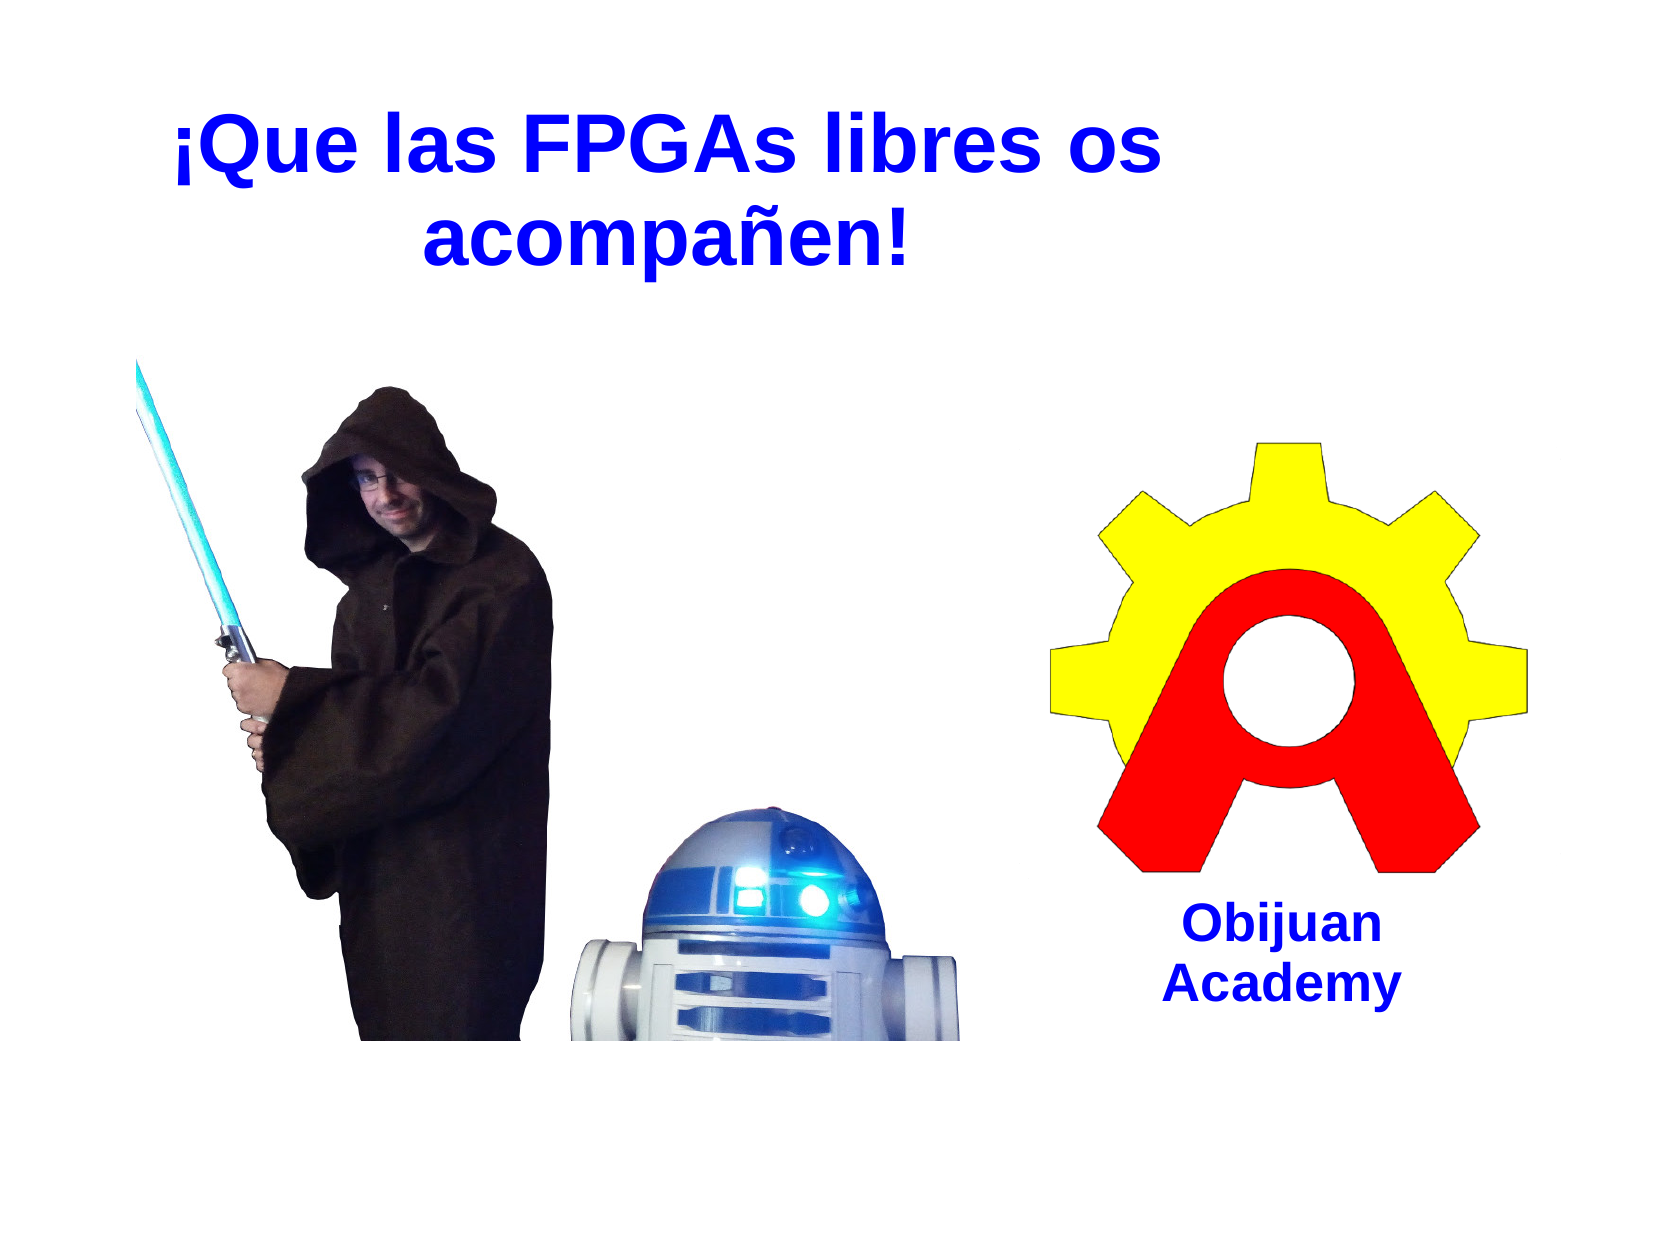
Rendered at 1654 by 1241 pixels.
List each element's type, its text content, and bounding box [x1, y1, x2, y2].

text_box Obijuan Academy [1140, 885, 1426, 1021]
text_box ¡Que las FPGAs libres os acompañen! [150, 90, 1186, 291]
picture [1015, 412, 1561, 901]
picture [136, 332, 991, 1041]
